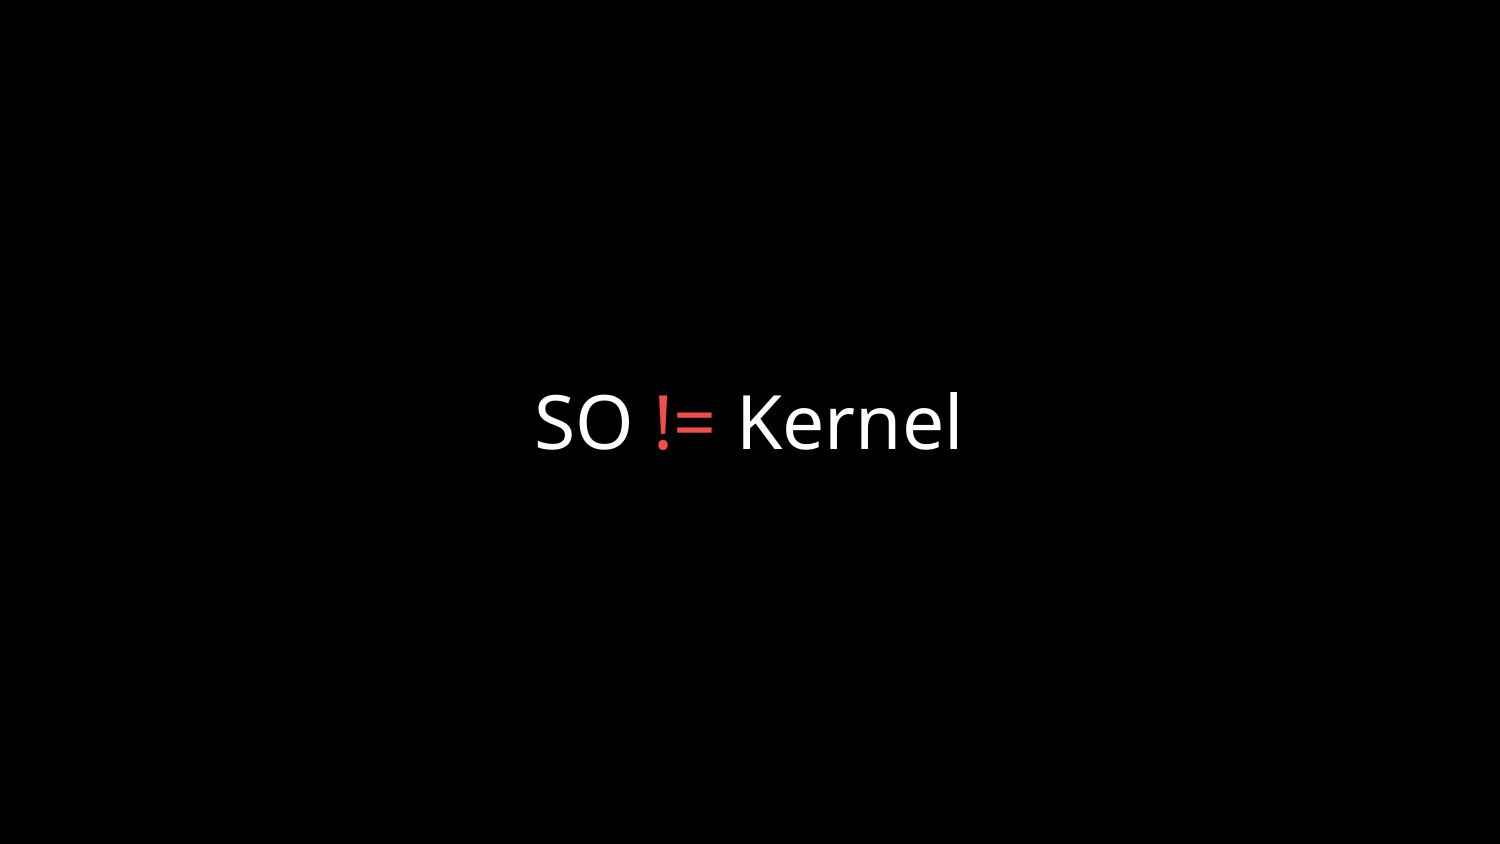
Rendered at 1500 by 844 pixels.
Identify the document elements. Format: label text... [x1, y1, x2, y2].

text_box SO != Kernel [519, 366, 981, 478]
